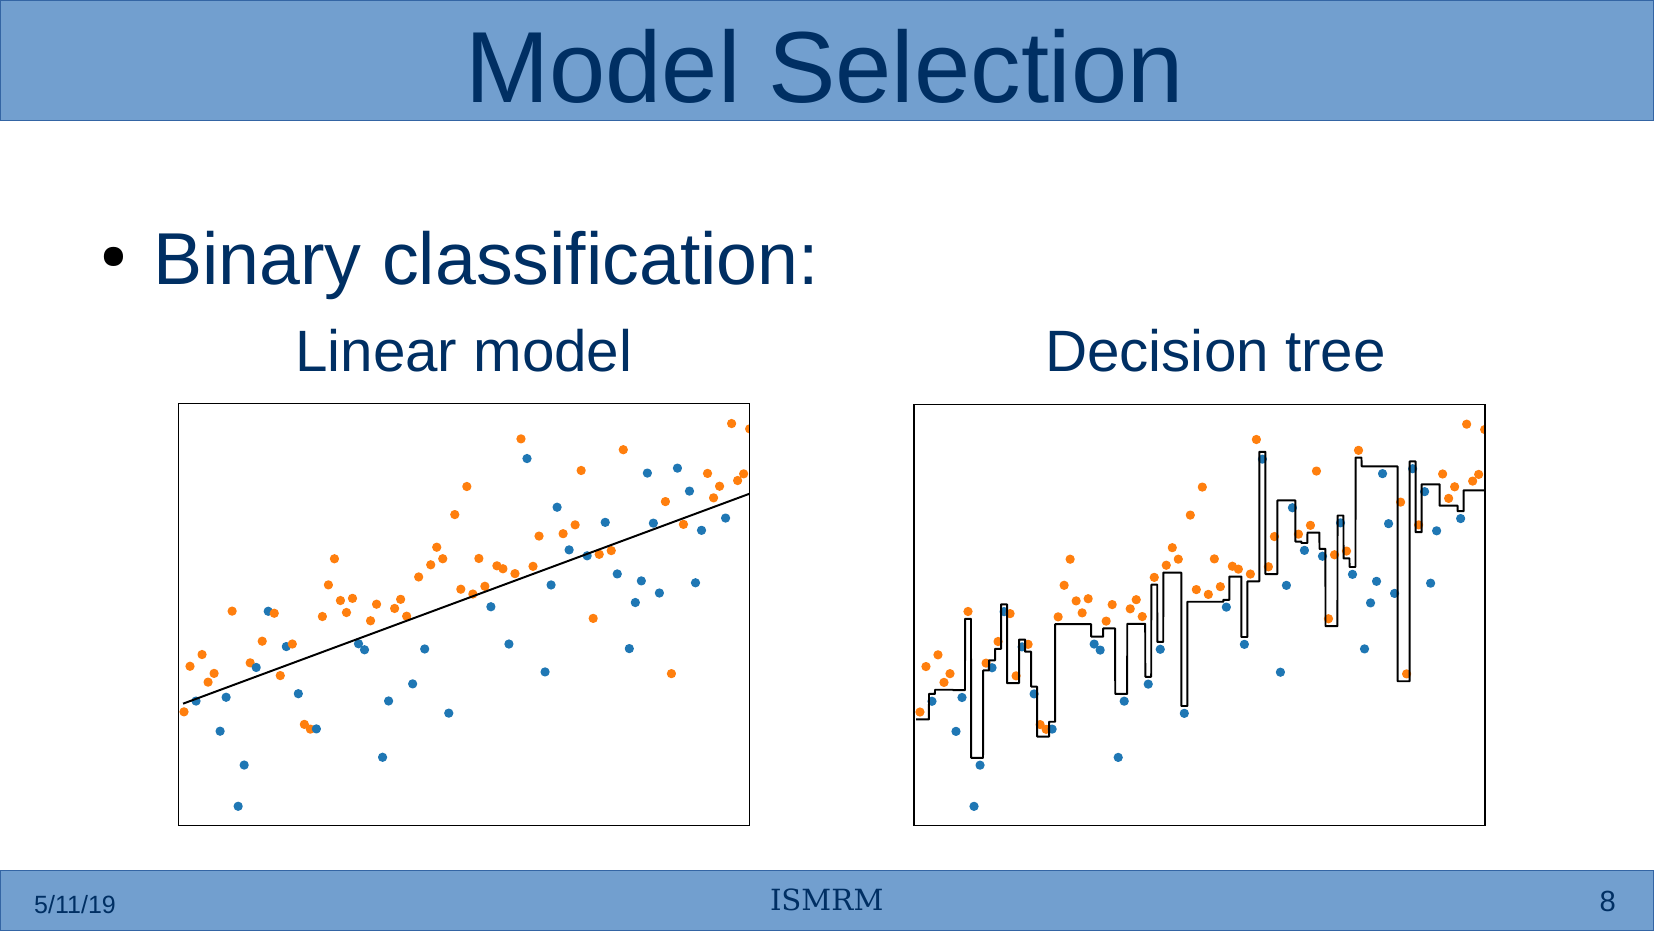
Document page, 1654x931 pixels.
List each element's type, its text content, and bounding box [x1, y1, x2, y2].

picture [163, 390, 766, 841]
list Binary classification: Linear model Decision tree [82, 217, 1571, 758]
picture [900, 390, 1501, 841]
title Model Selection [0, 15, 1651, 121]
